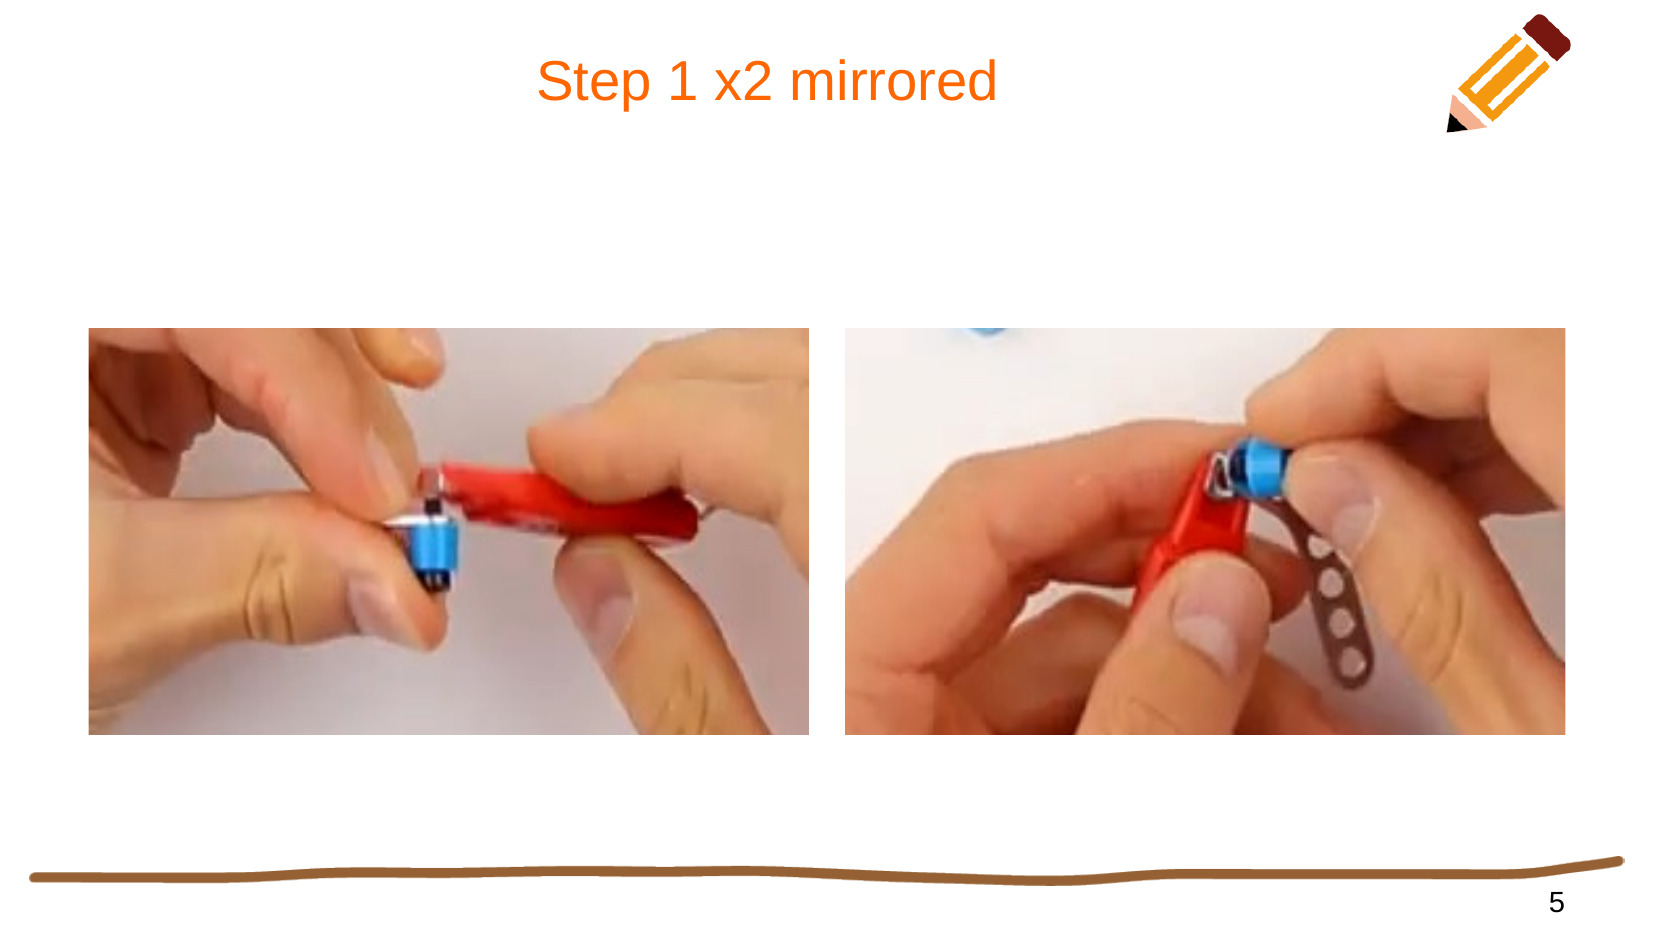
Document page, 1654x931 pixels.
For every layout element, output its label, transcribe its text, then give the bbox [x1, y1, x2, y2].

picture [29, 856, 1625, 886]
picture [88, 328, 809, 735]
picture [1446, 14, 1571, 133]
picture [845, 328, 1566, 735]
title Step 1 x2 mirrored [88, 29, 1447, 133]
